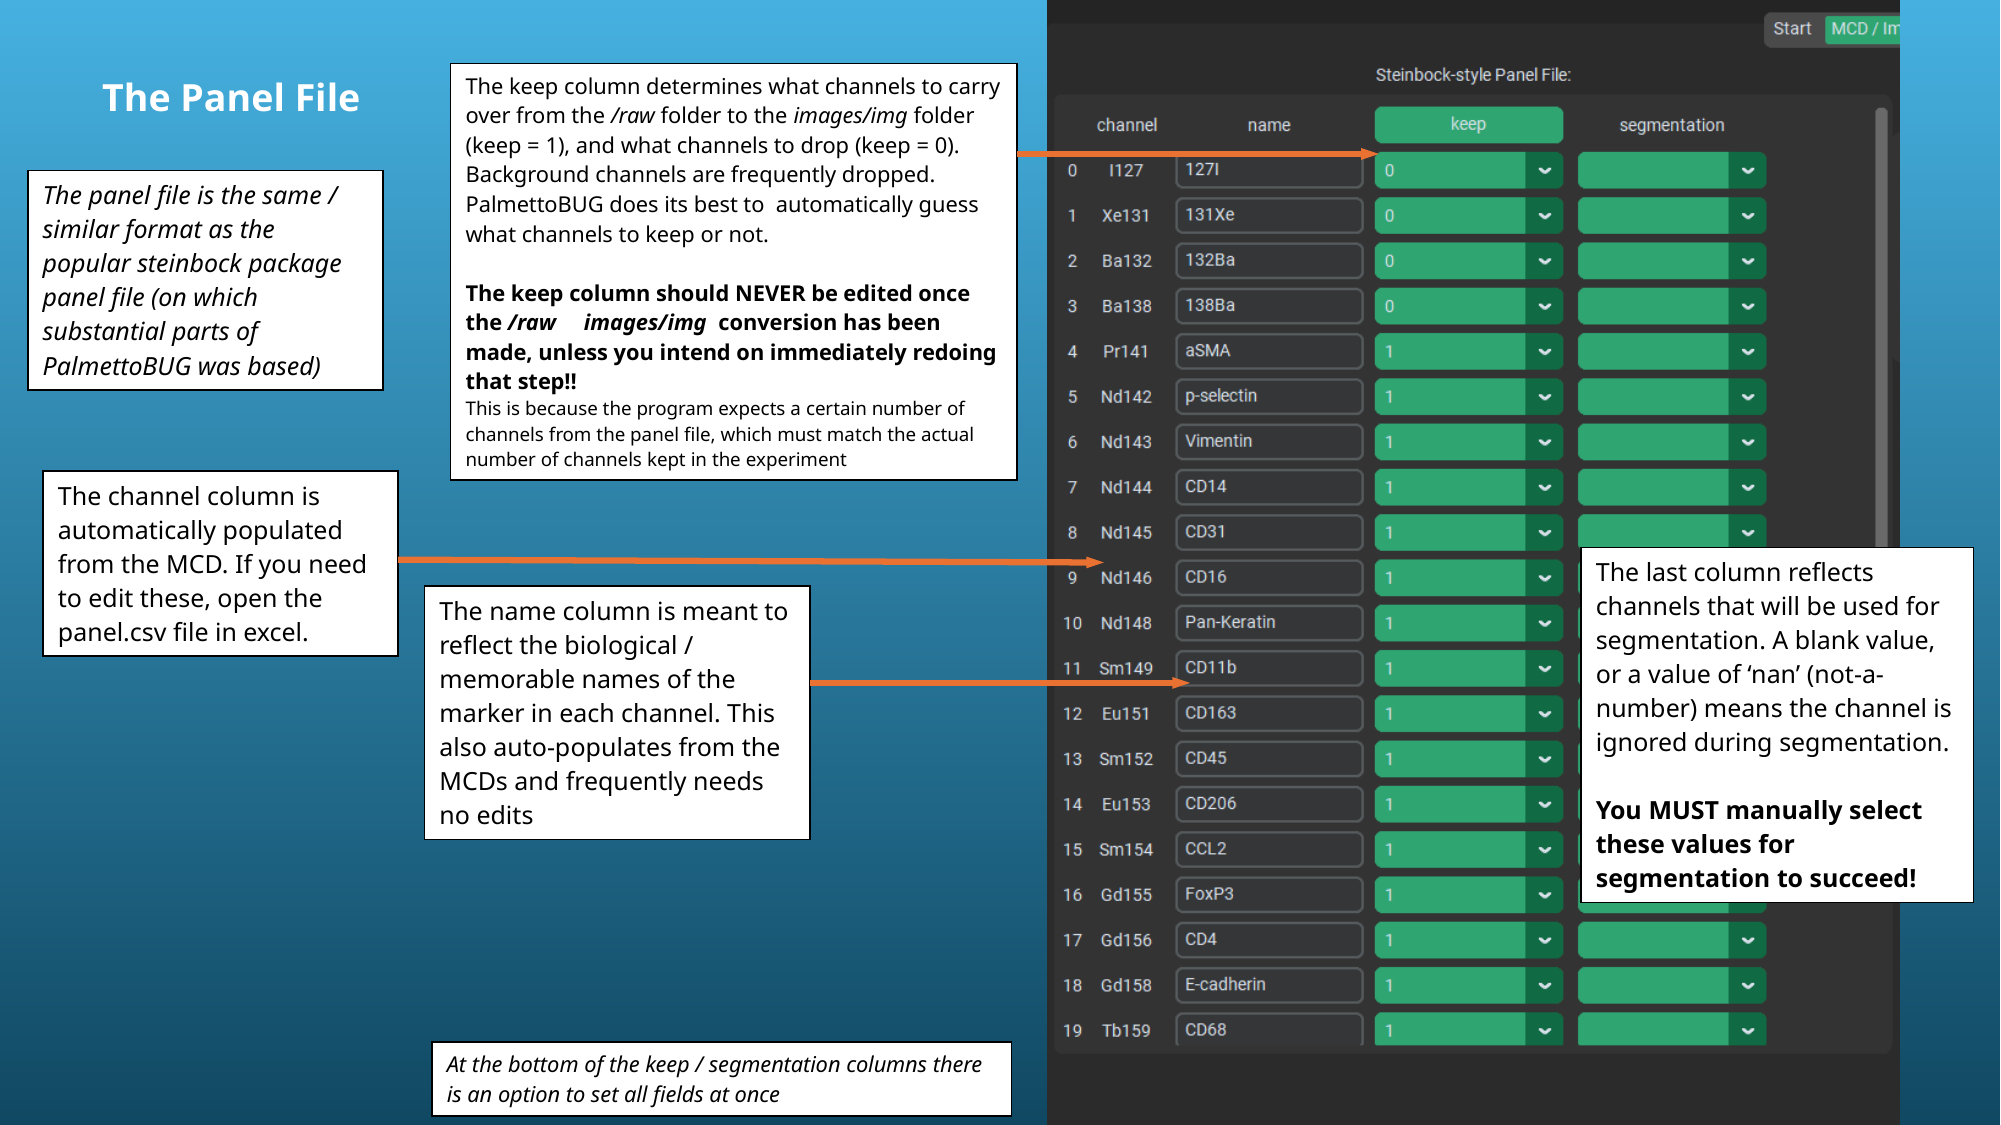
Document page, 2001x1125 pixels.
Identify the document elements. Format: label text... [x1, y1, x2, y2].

text_box The panel file is the same / similar format as the popular steinbock package panel file (on which substantial parts of PalmettoBUG was based) [27, 170, 383, 338]
text_box The name column is meant to reflect the biological / memorable names of the marker in each channel. This also auto-populates from the MCDs and frequently needs no edits [424, 586, 810, 787]
picture [1047, 0, 1900, 1125]
text_box The last column reflects channels that will be used for segmentation. A blank value, or a value of ‘nan’ (not-a-number) means the channel is ignored during segmentation. You MUST manually select these values for segmentation to succeed! [1580, 547, 1974, 871]
text_box At the bottom of the keep / segmentation columns there is an option to set all fields at once [431, 1041, 1012, 1113]
text_box The keep column determines what channels to carry over from the /raw folder to the images/img folder (keep = 1), and what channels to drop (keep = 0). Background channels are frequently dropped. PalmettoBUG does its best to automatically guess what channels to keep or not. The keep column should NEVER be edited once the /raw  images/img conversion has been made, unless you intend on immediately redoing that step!! This is because the program expects a certain number of channels from the panel file, which must match the actual number of channels kept in the experiment [450, 63, 1018, 418]
text_box The channel column is automatically populated from the MCD. If you need to edit these, open the panel.csv file in excel. [42, 471, 399, 641]
text_box The Panel File [87, 63, 410, 125]
